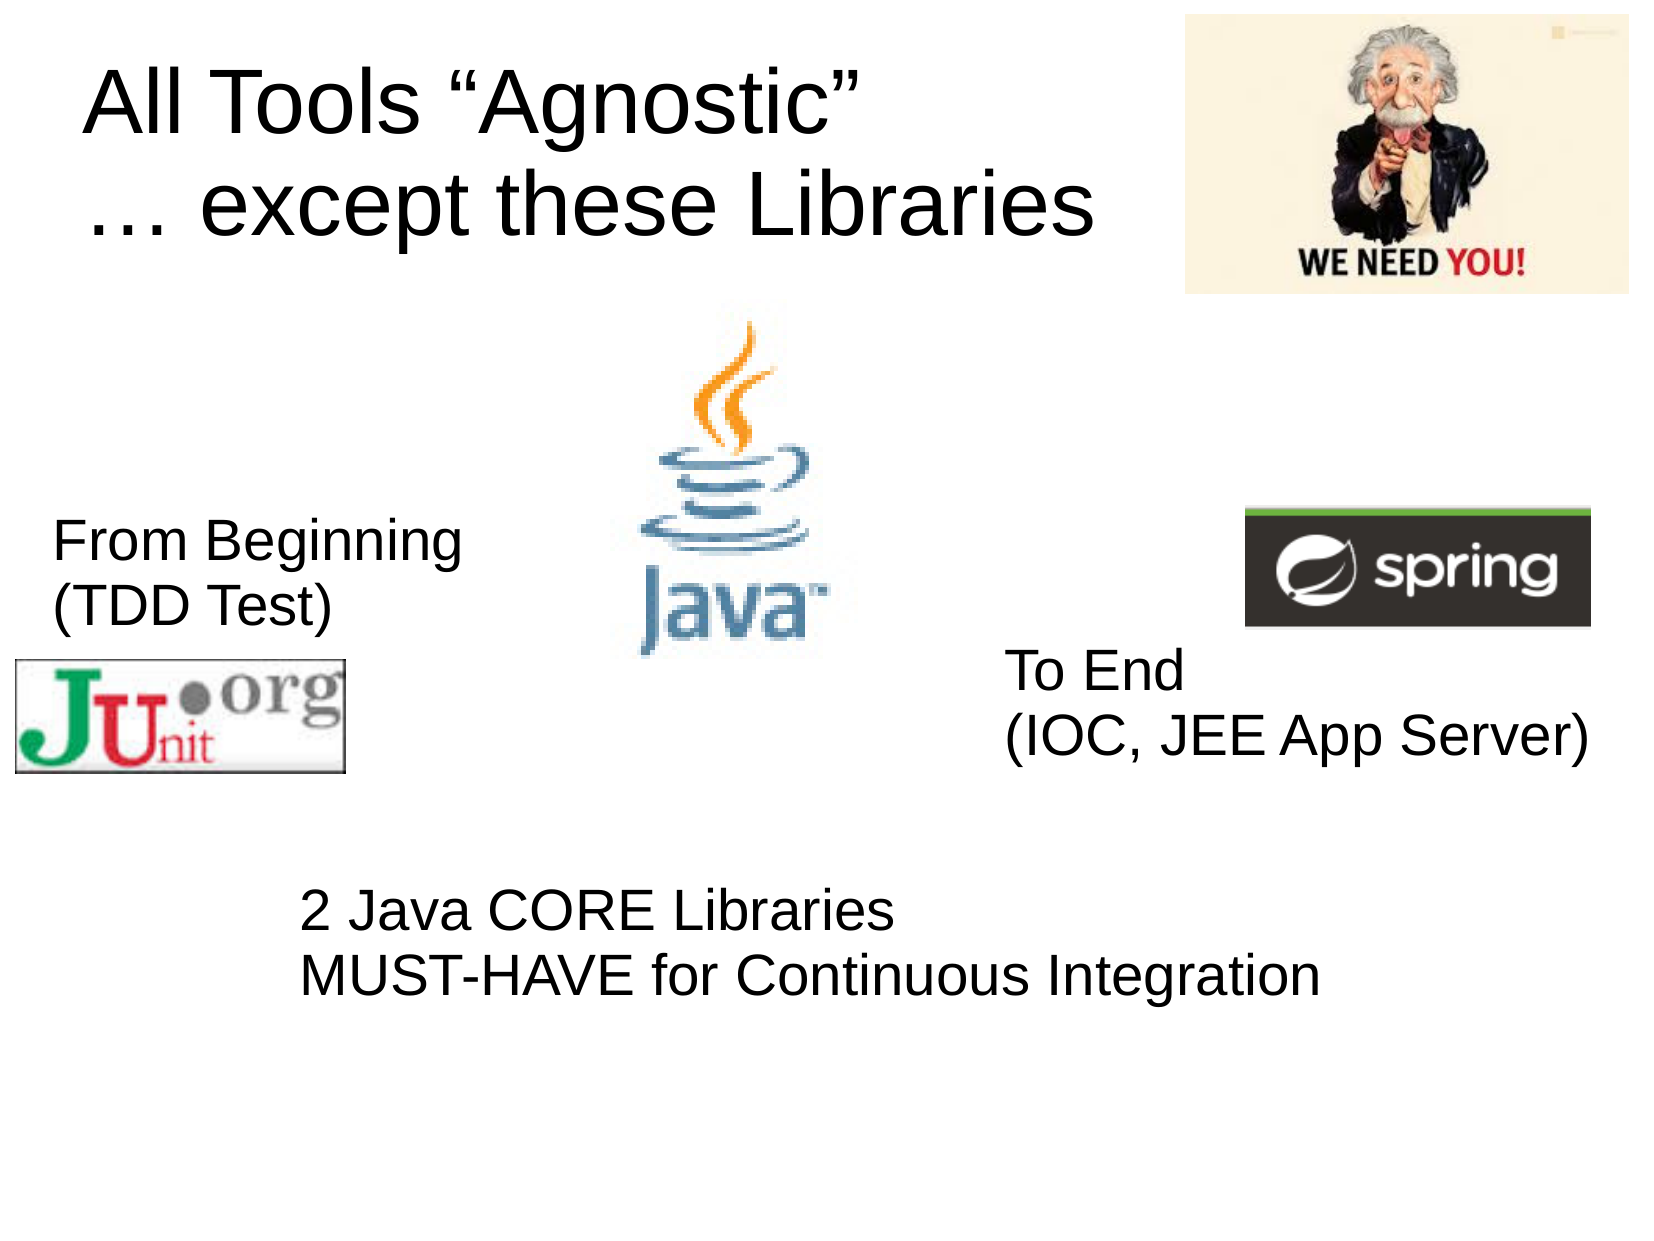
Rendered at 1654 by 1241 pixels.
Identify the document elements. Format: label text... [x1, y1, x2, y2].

text_box 2 Java CORE Libraries MUST-HAVE for Continuous Integration [285, 870, 1339, 1015]
title All Tools “Agnostic” … except these Libraries [82, 49, 1185, 257]
picture [1245, 505, 1591, 630]
picture [15, 659, 346, 774]
picture [540, 299, 916, 796]
text_box To End (IOC, JEE App Server) [990, 630, 1621, 775]
picture [1185, 14, 1629, 294]
text_box From Beginning (TDD Test) [37, 500, 481, 646]
